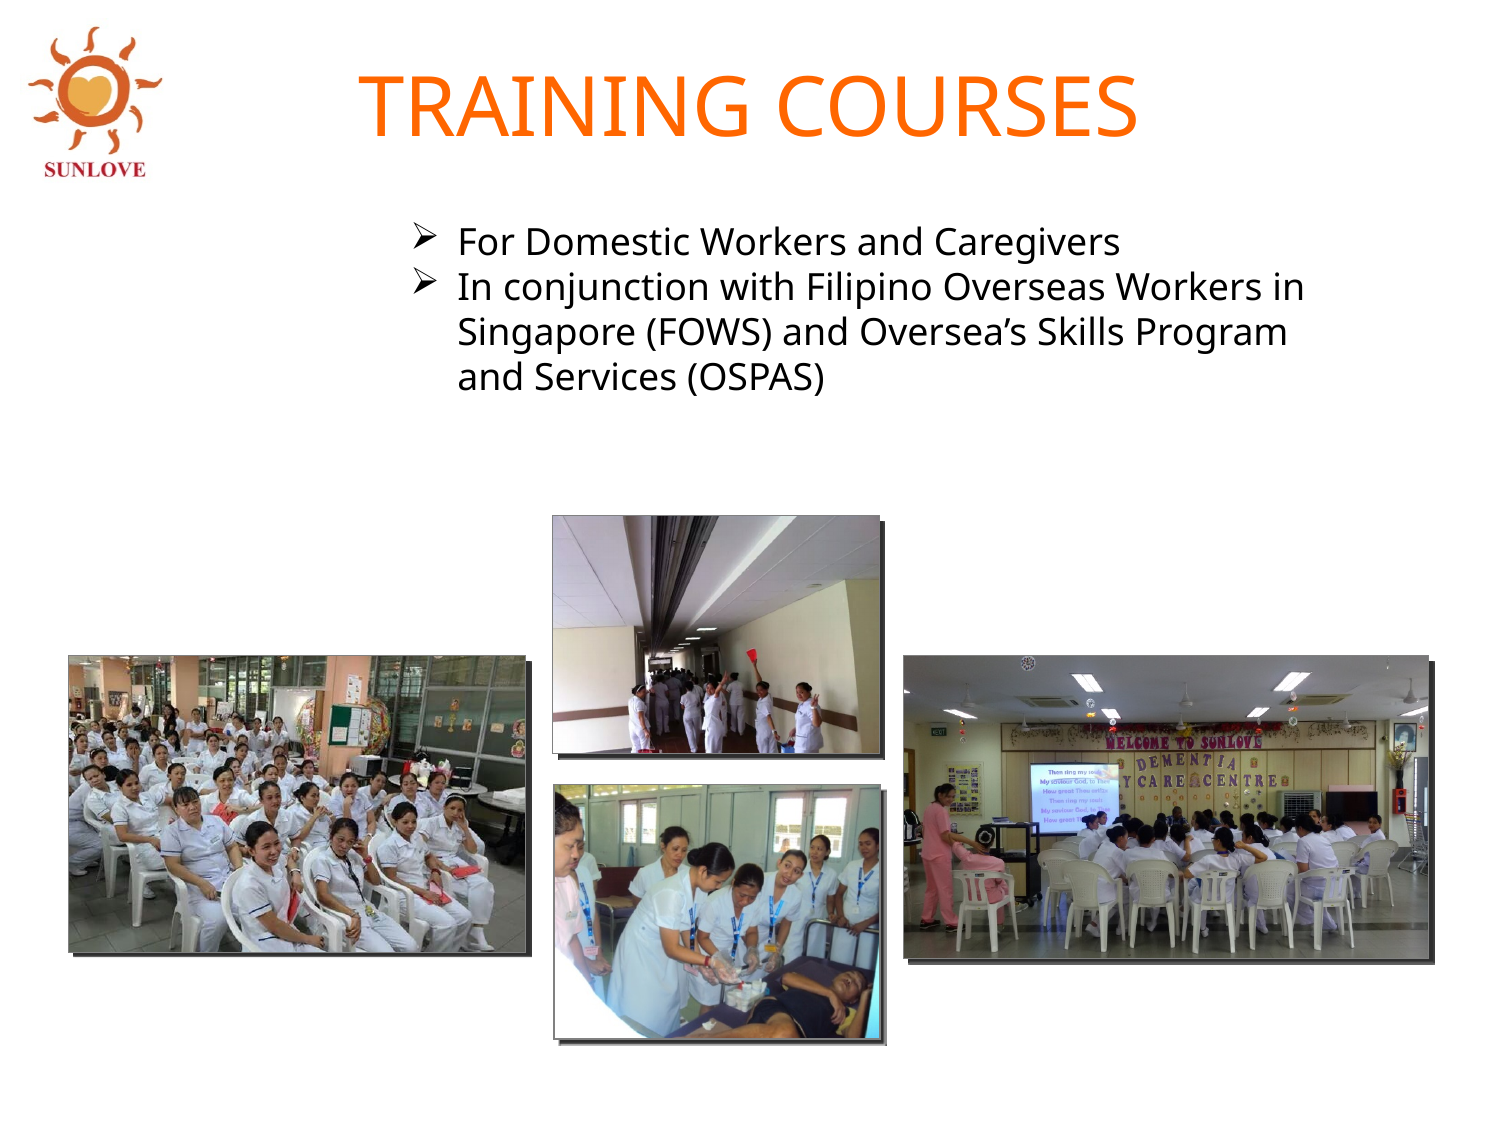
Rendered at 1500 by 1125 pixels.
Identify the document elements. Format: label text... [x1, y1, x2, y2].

text_box For Domestic Workers and Caregivers In conjunction with Filipino Overseas Workers in Singapore (FOWS) and Oversea’s Skills Program and Services (OSPAS) [395, 210, 1353, 406]
picture [20, 18, 170, 185]
picture [554, 785, 880, 1039]
title TRAINING COURSES [79, 9, 1443, 197]
picture [68, 655, 526, 953]
picture [903, 655, 1429, 959]
picture [552, 515, 880, 754]
